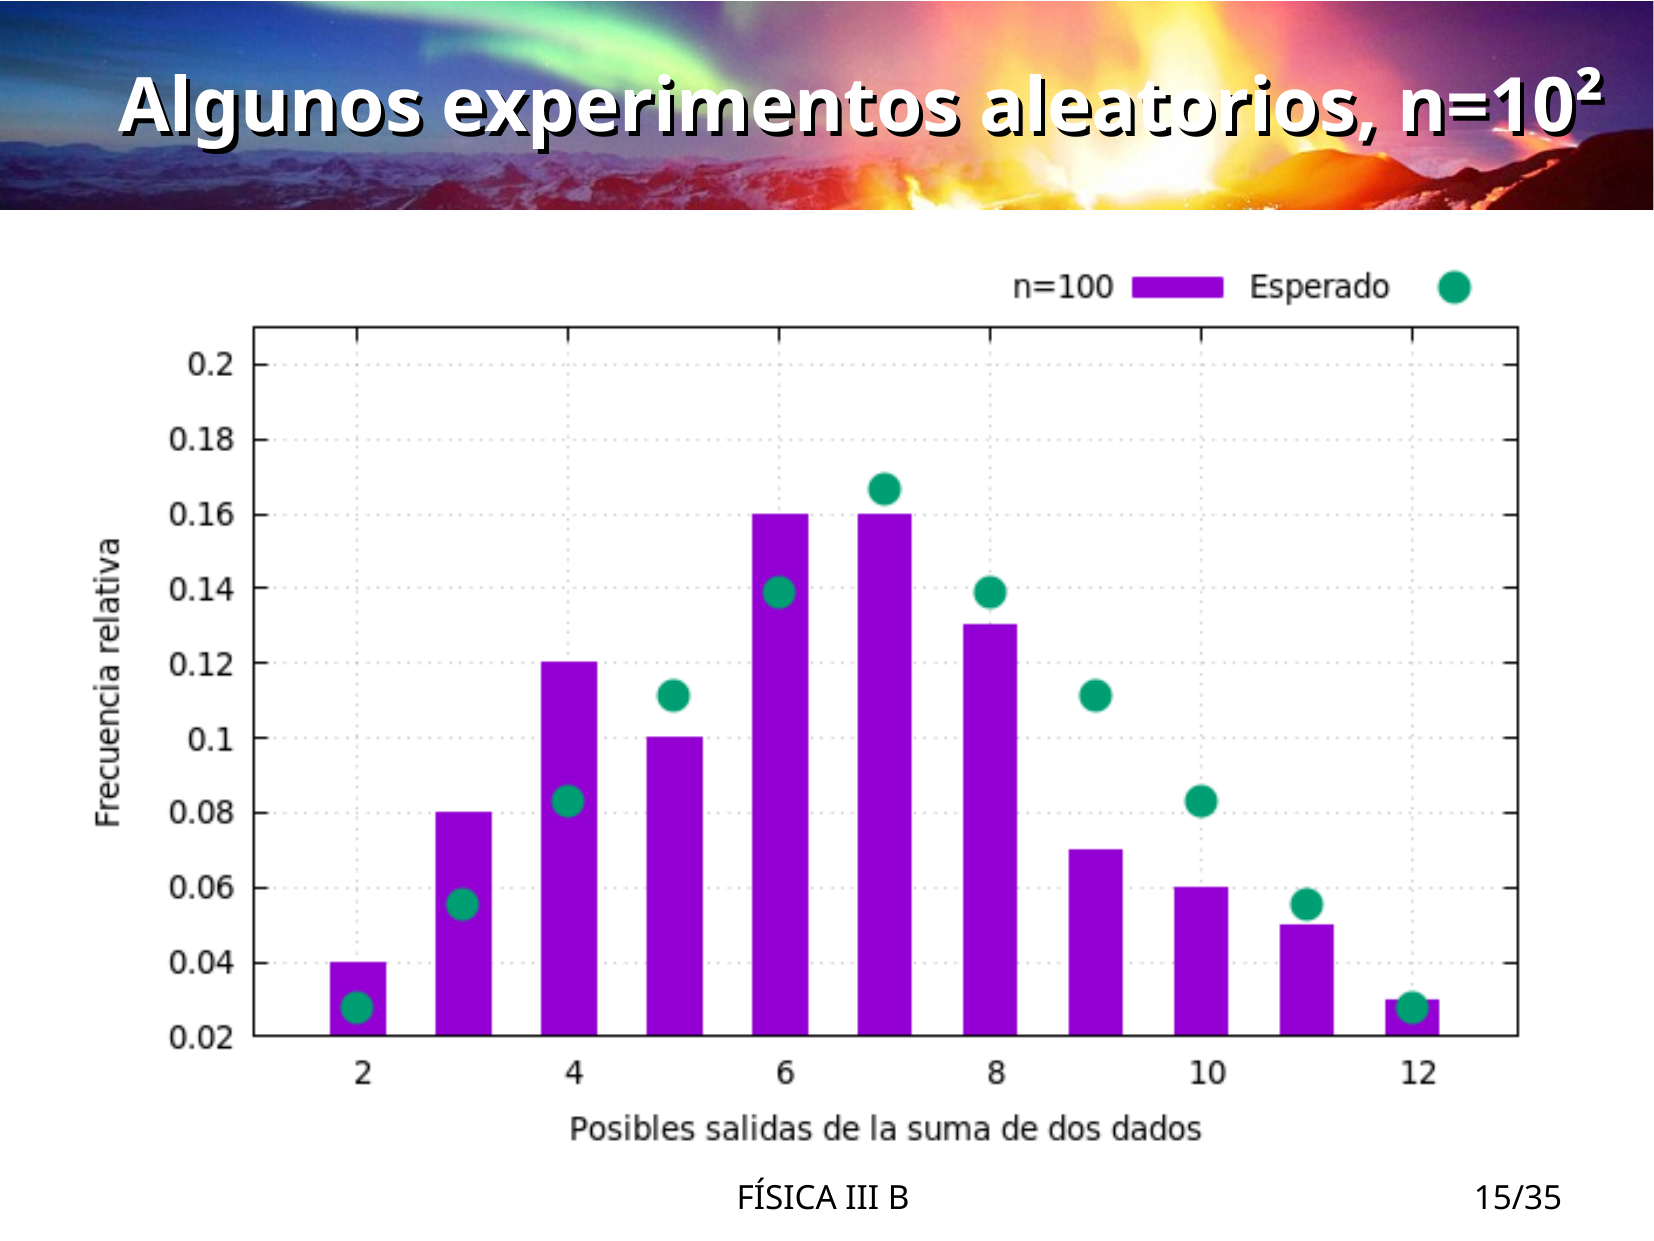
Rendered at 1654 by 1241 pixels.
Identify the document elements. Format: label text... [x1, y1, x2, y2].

picture [0, 1, 1654, 210]
title Algunos experimentos aleatorios, n=10² [45, 15, 1606, 191]
picture [75, 254, 1576, 1156]
